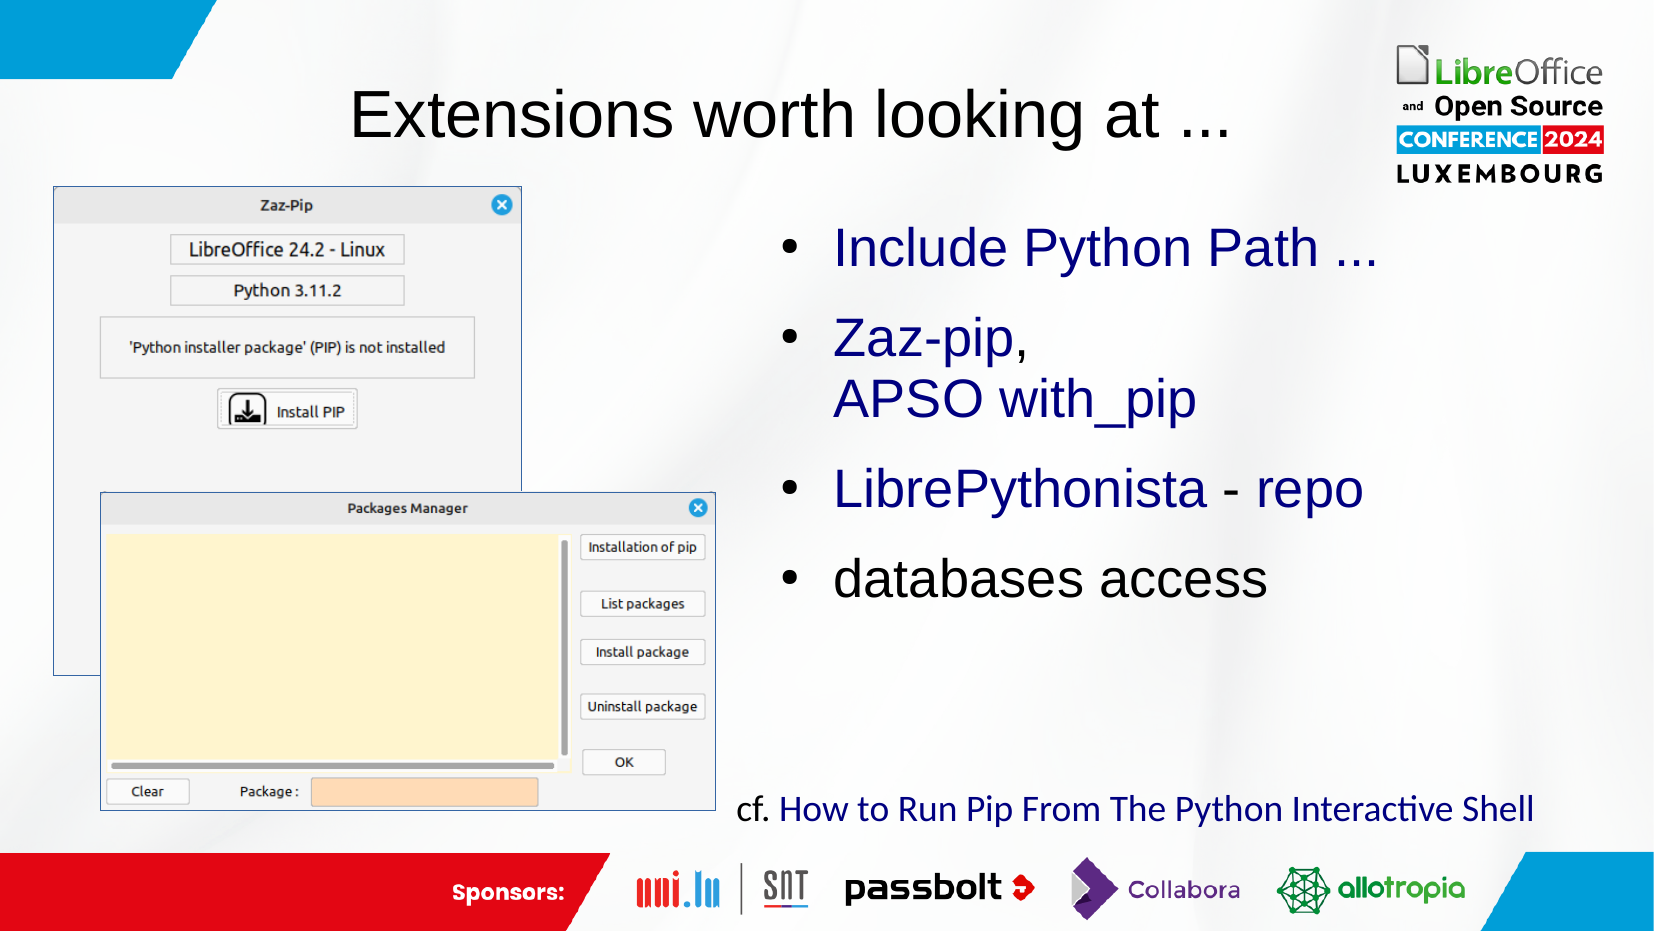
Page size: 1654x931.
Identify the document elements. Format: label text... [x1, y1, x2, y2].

picture [0, 0, 1654, 931]
list Include Python Path ... Zaz-pip, APSO with_pip LibrePythonista - repo databases access [762, 217, 1589, 758]
title Extensions worth looking at ... [206, 37, 1359, 193]
text_box cf. How to Run Pip From The Python Interactive Shell [721, 785, 1617, 851]
